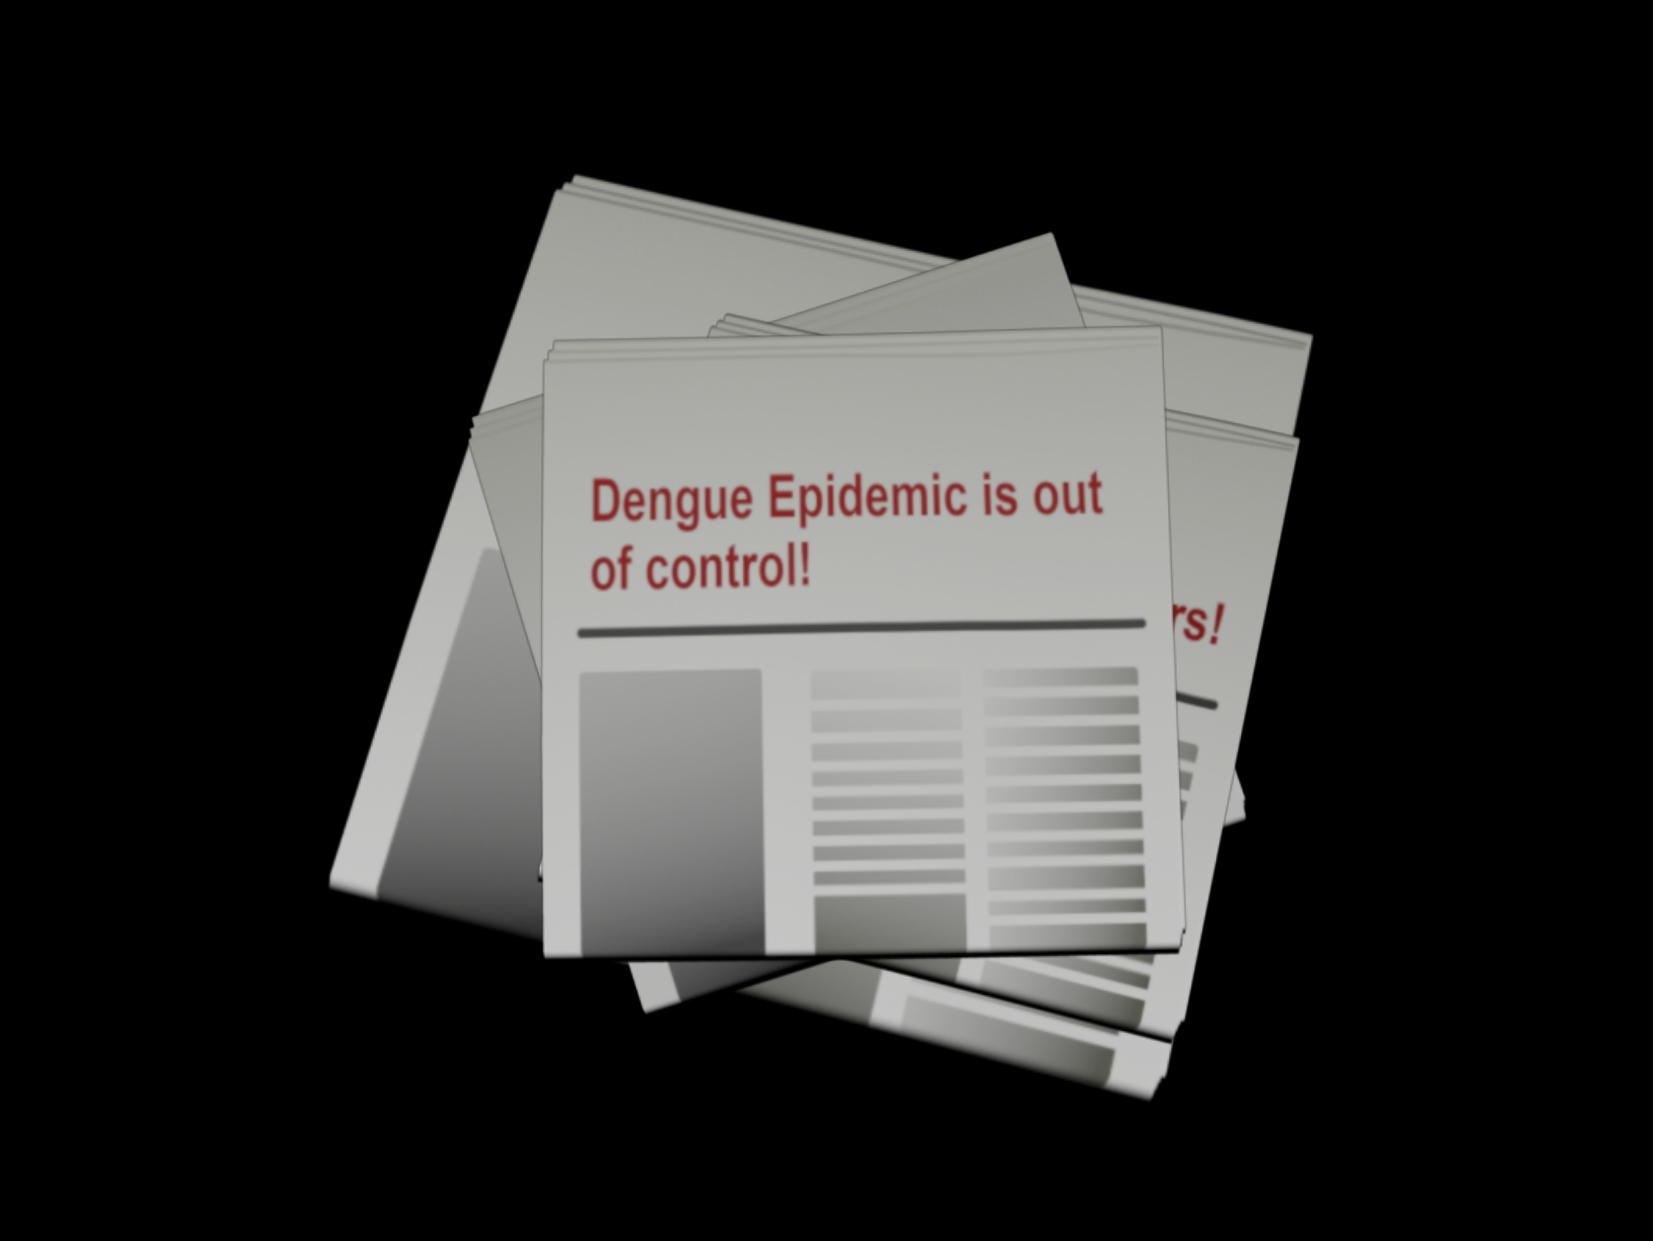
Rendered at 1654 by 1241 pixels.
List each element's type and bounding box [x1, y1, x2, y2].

picture [0, 119, 1653, 1216]
